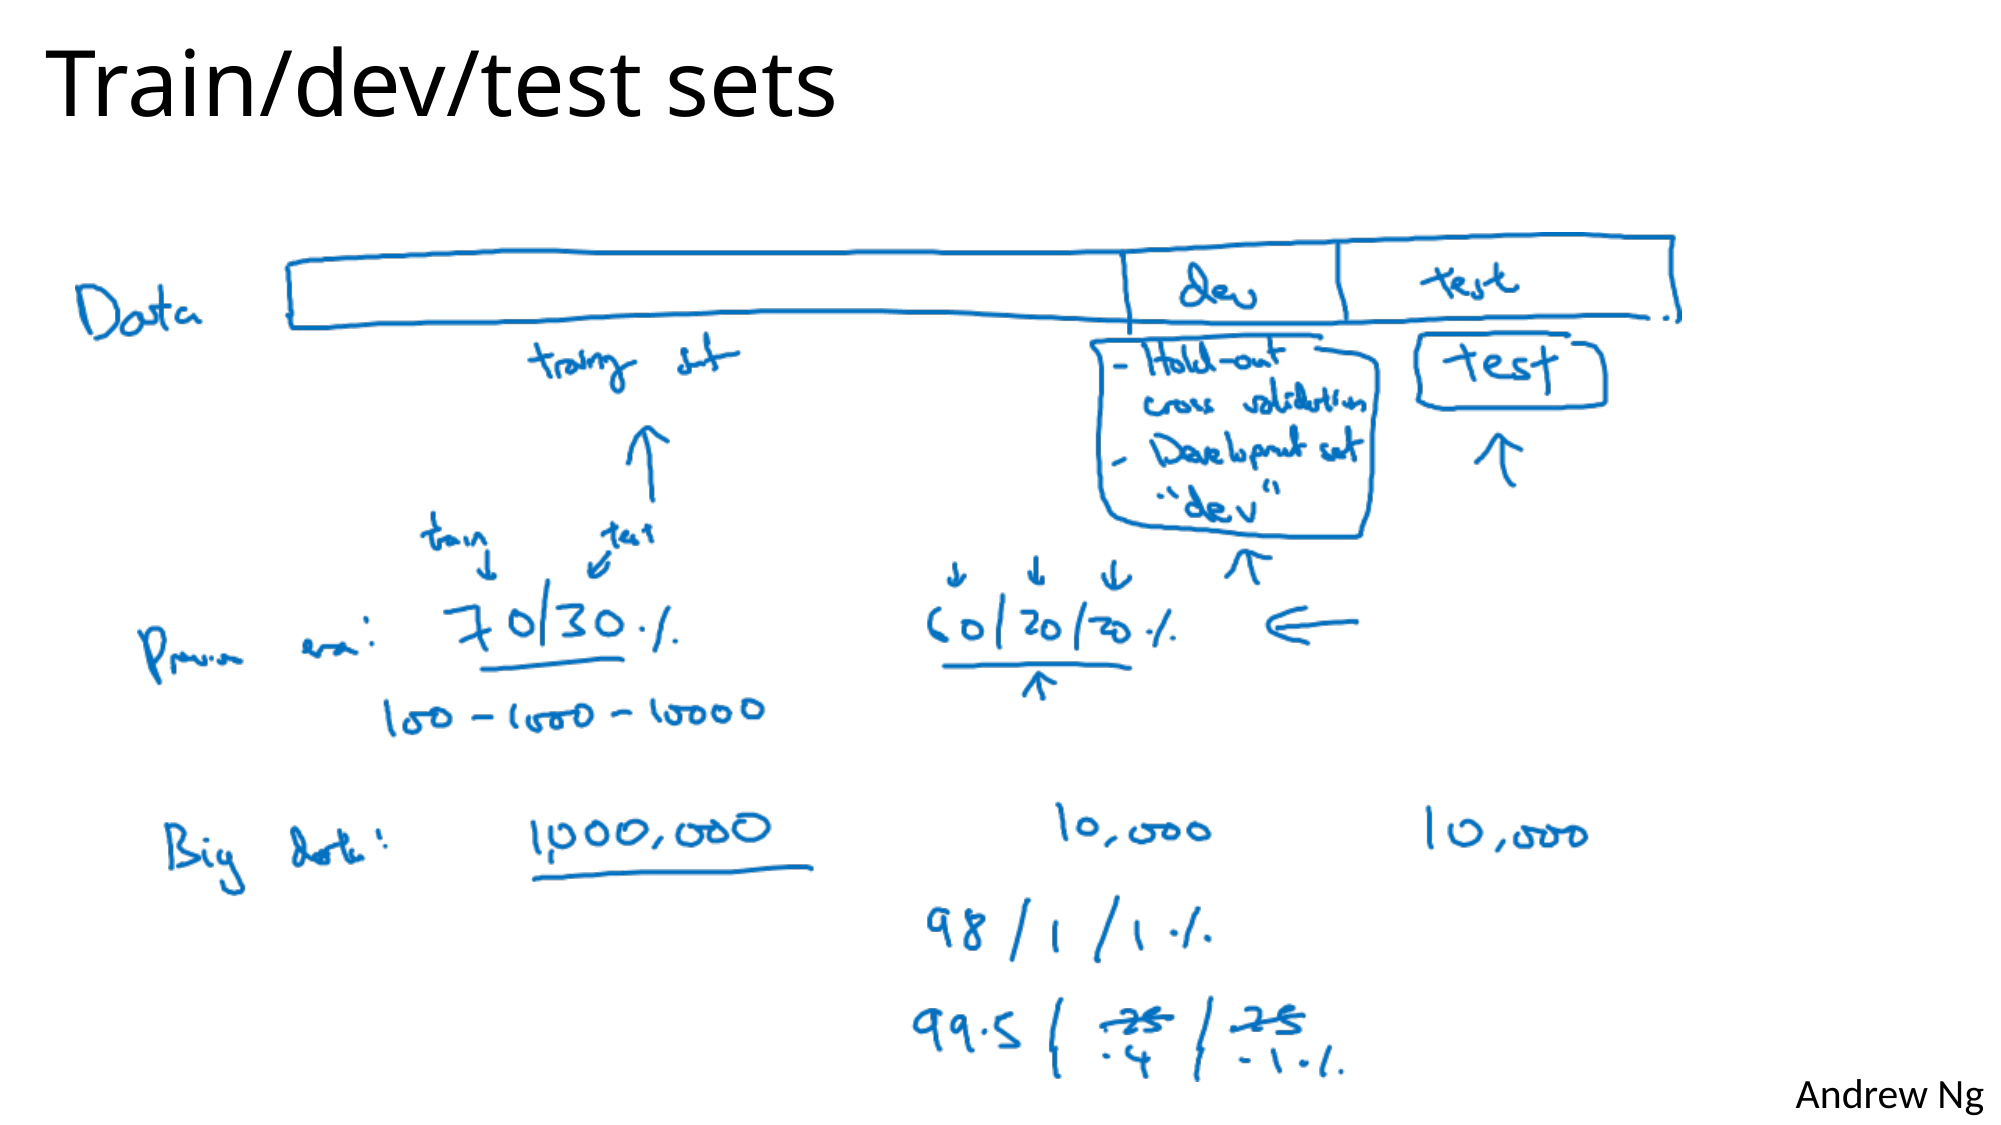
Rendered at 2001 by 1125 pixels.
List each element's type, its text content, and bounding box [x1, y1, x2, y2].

picture [75, 232, 1682, 1082]
title Train/dev/test sets [30, 29, 1755, 248]
